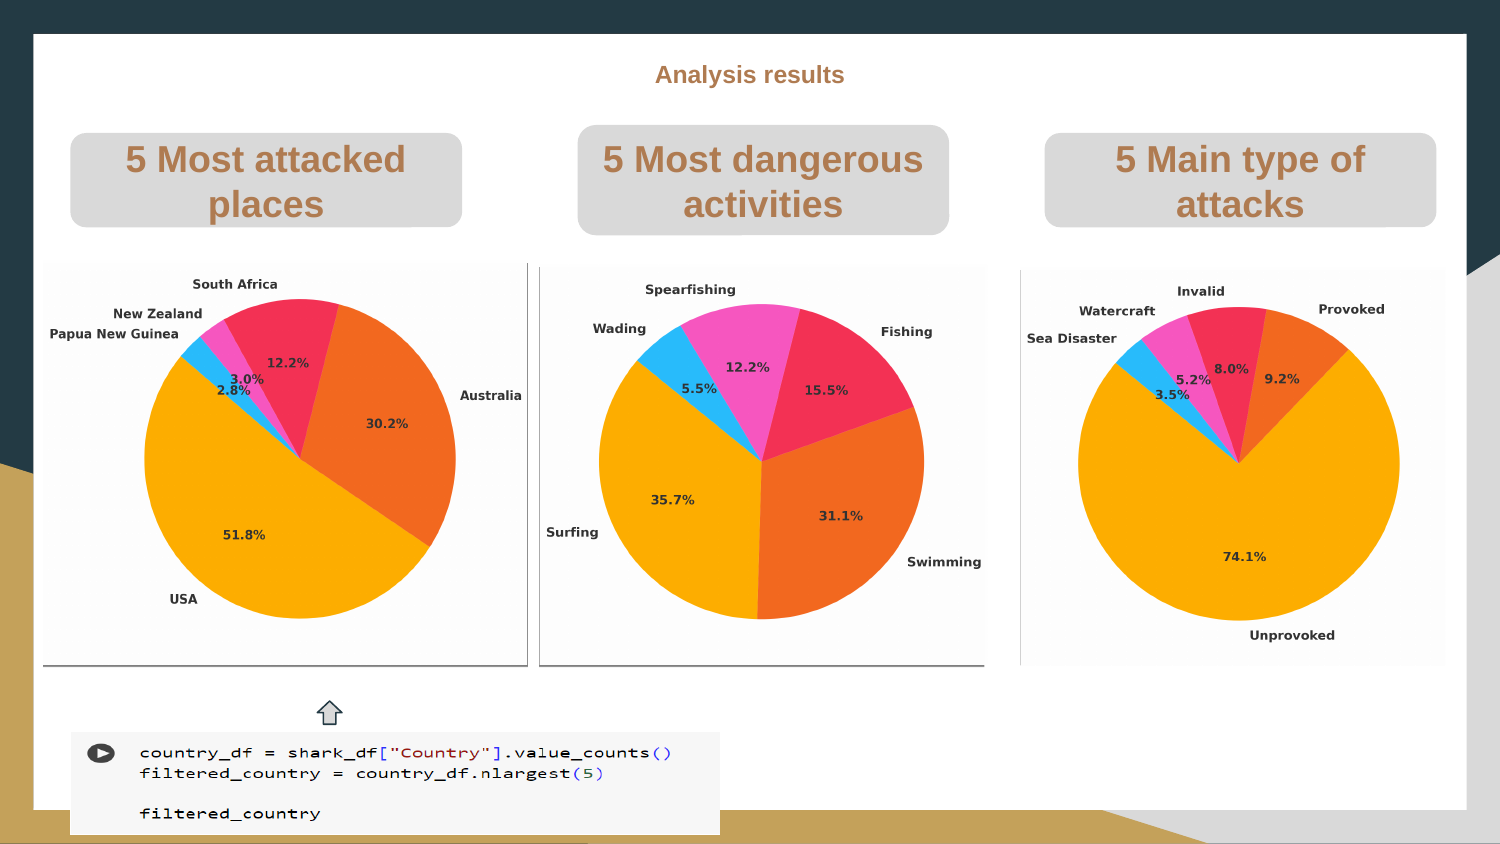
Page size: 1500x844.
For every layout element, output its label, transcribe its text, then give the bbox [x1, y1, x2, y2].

picture [70, 724, 720, 835]
picture [539, 264, 988, 666]
text_box 5 Main type of attacks [1044, 132, 1437, 228]
text_box 5 Most dangerous activities [577, 124, 950, 236]
text_box [317, 701, 342, 725]
picture [43, 260, 528, 666]
picture [1020, 267, 1446, 666]
text_box 5 Most attacked places [70, 132, 463, 228]
title Analysis results [134, 43, 1366, 133]
